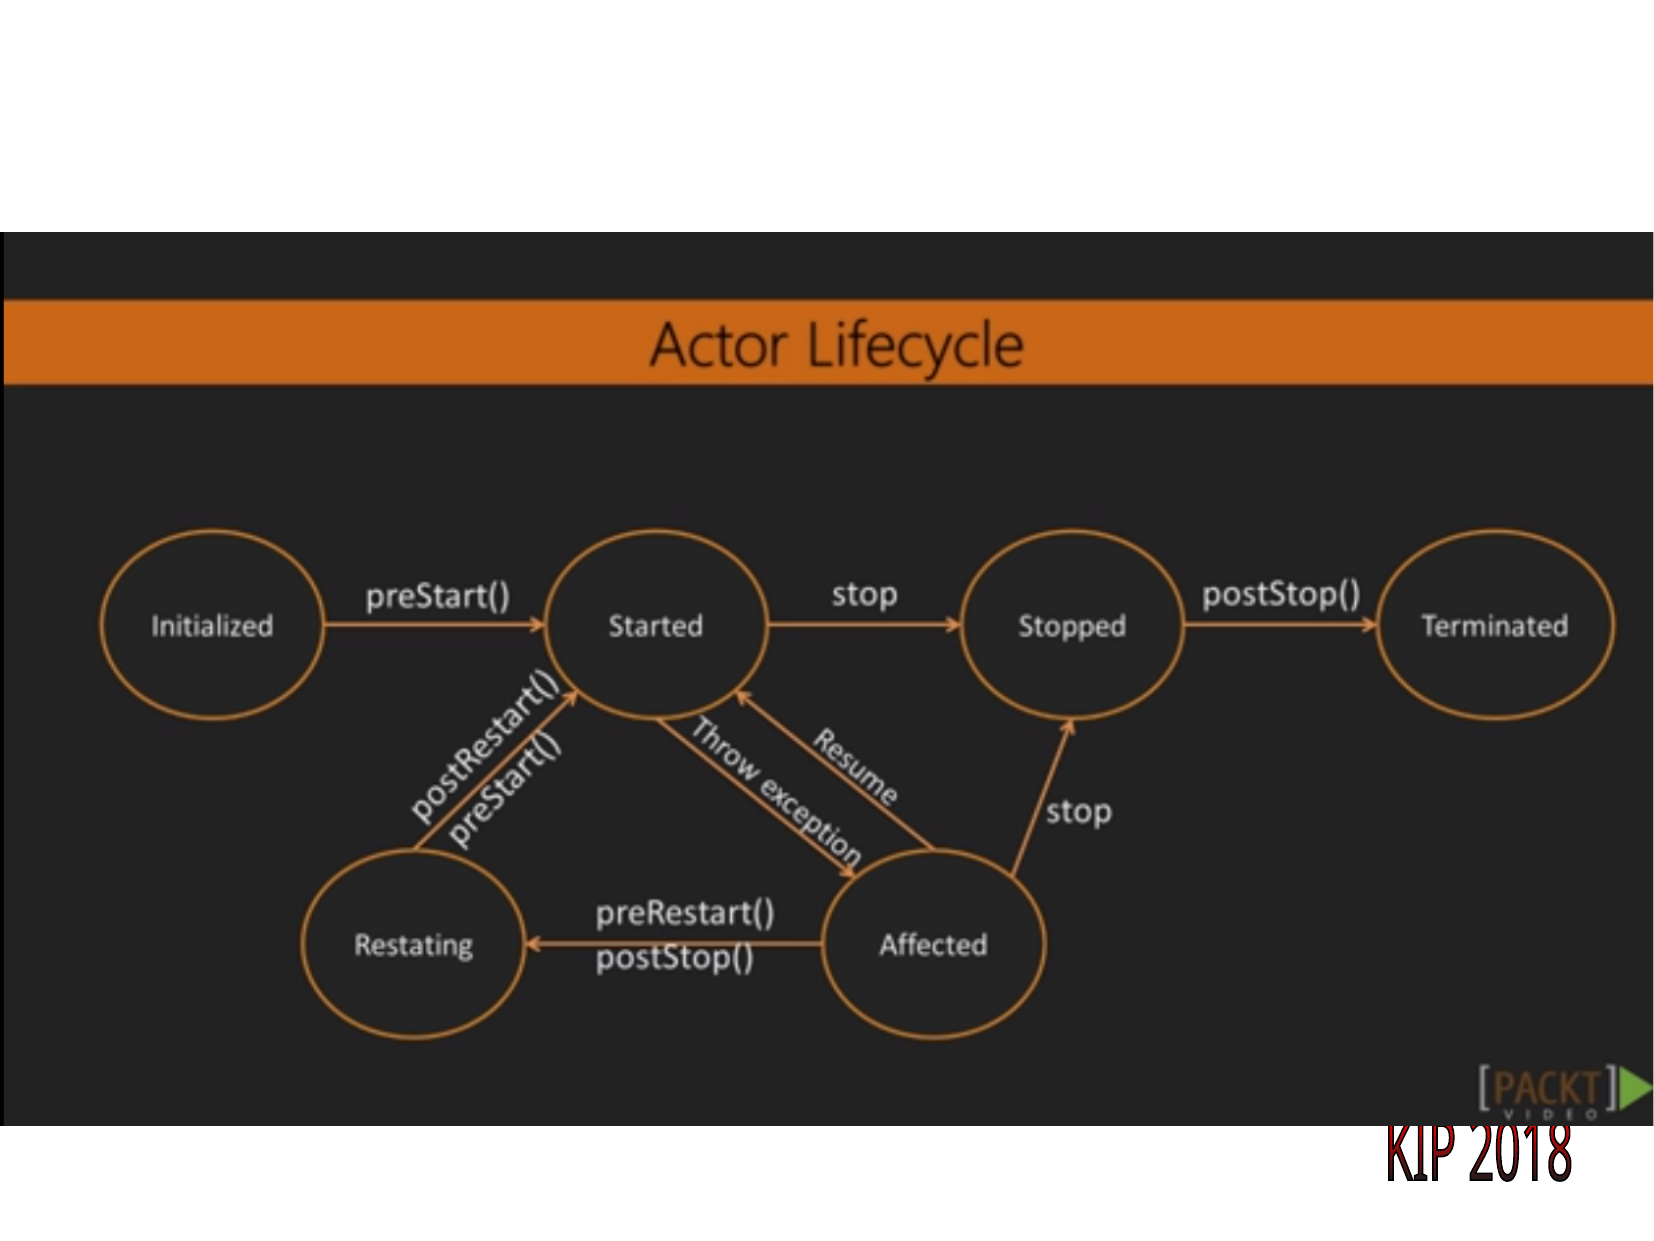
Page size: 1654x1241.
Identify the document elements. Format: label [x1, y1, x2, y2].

picture [0, 232, 1654, 1126]
